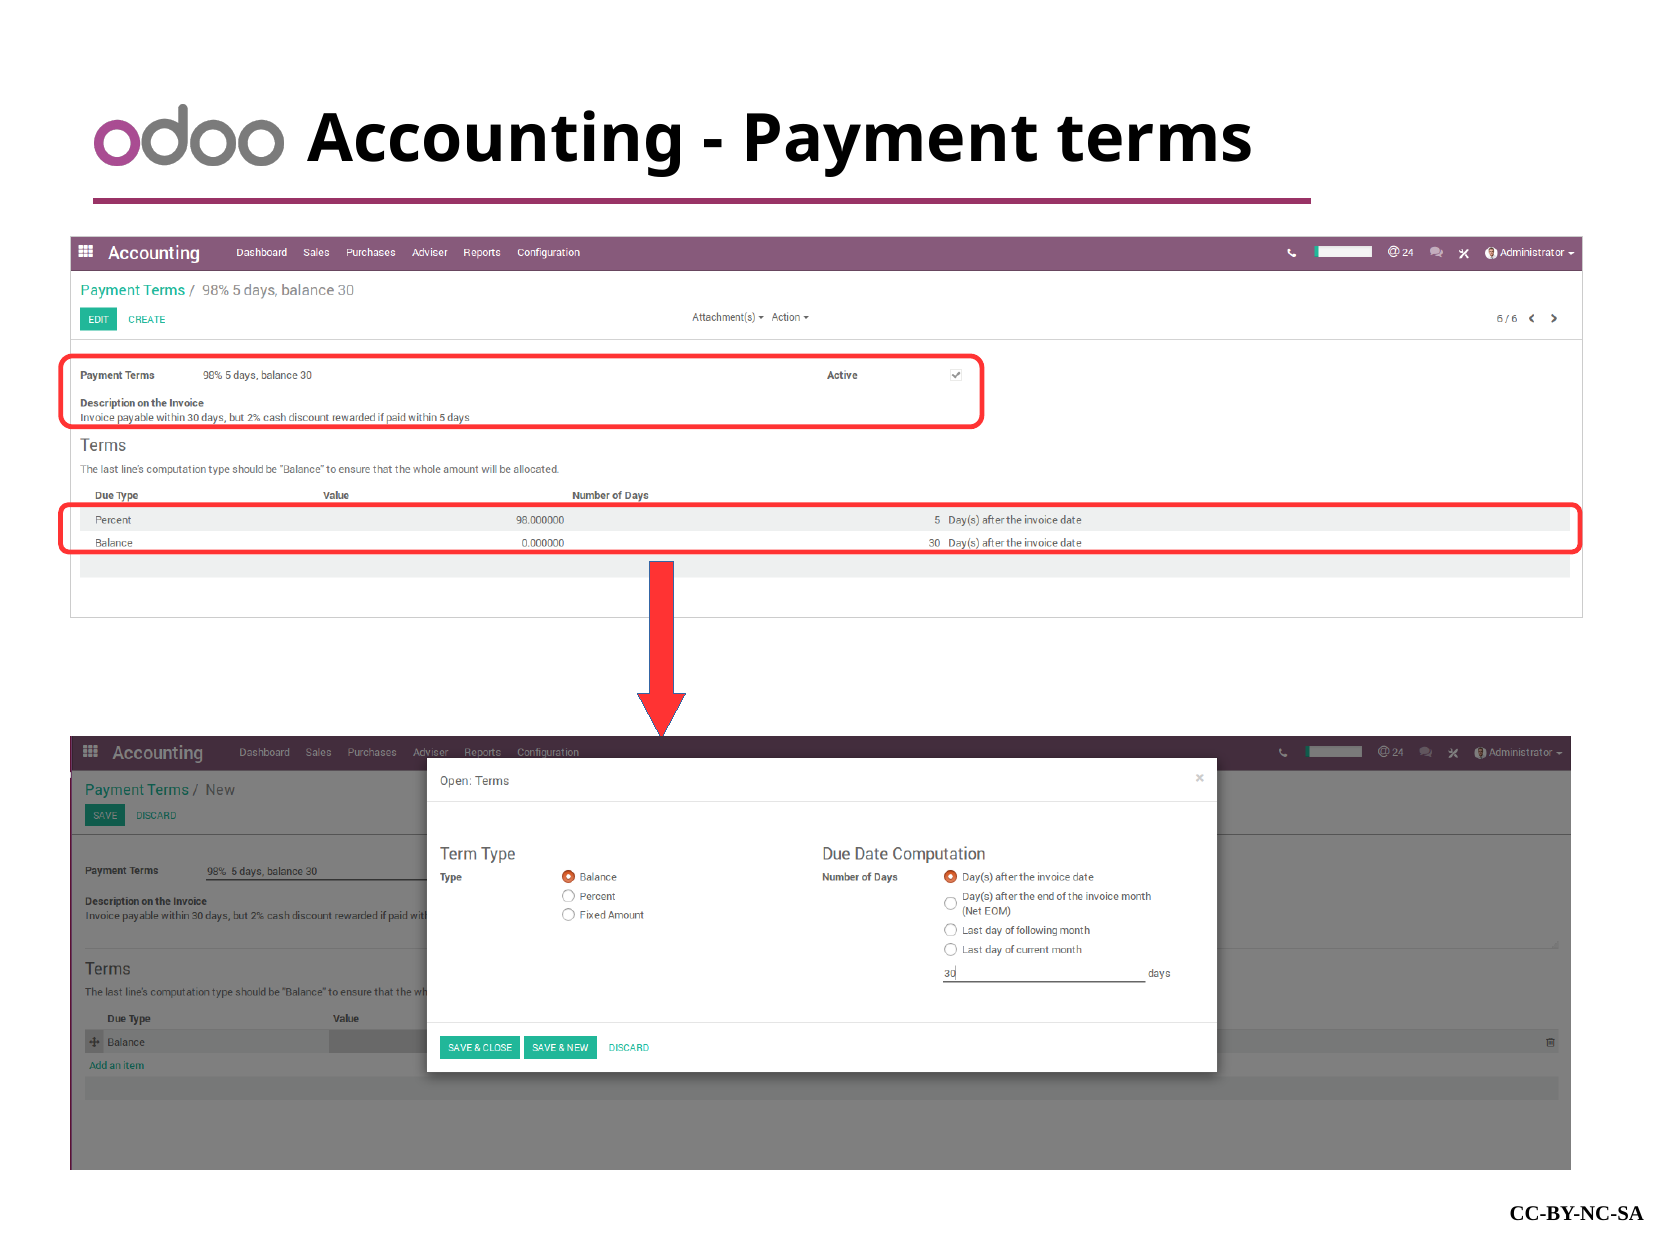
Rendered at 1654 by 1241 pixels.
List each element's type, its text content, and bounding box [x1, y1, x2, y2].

text_box [60, 504, 1581, 552]
text_box [60, 355, 982, 427]
picture [70, 736, 1571, 1170]
title Accounting - Payment terms [307, 31, 1570, 239]
picture [94, 104, 284, 166]
text_box [637, 561, 686, 736]
picture [70, 236, 1583, 618]
